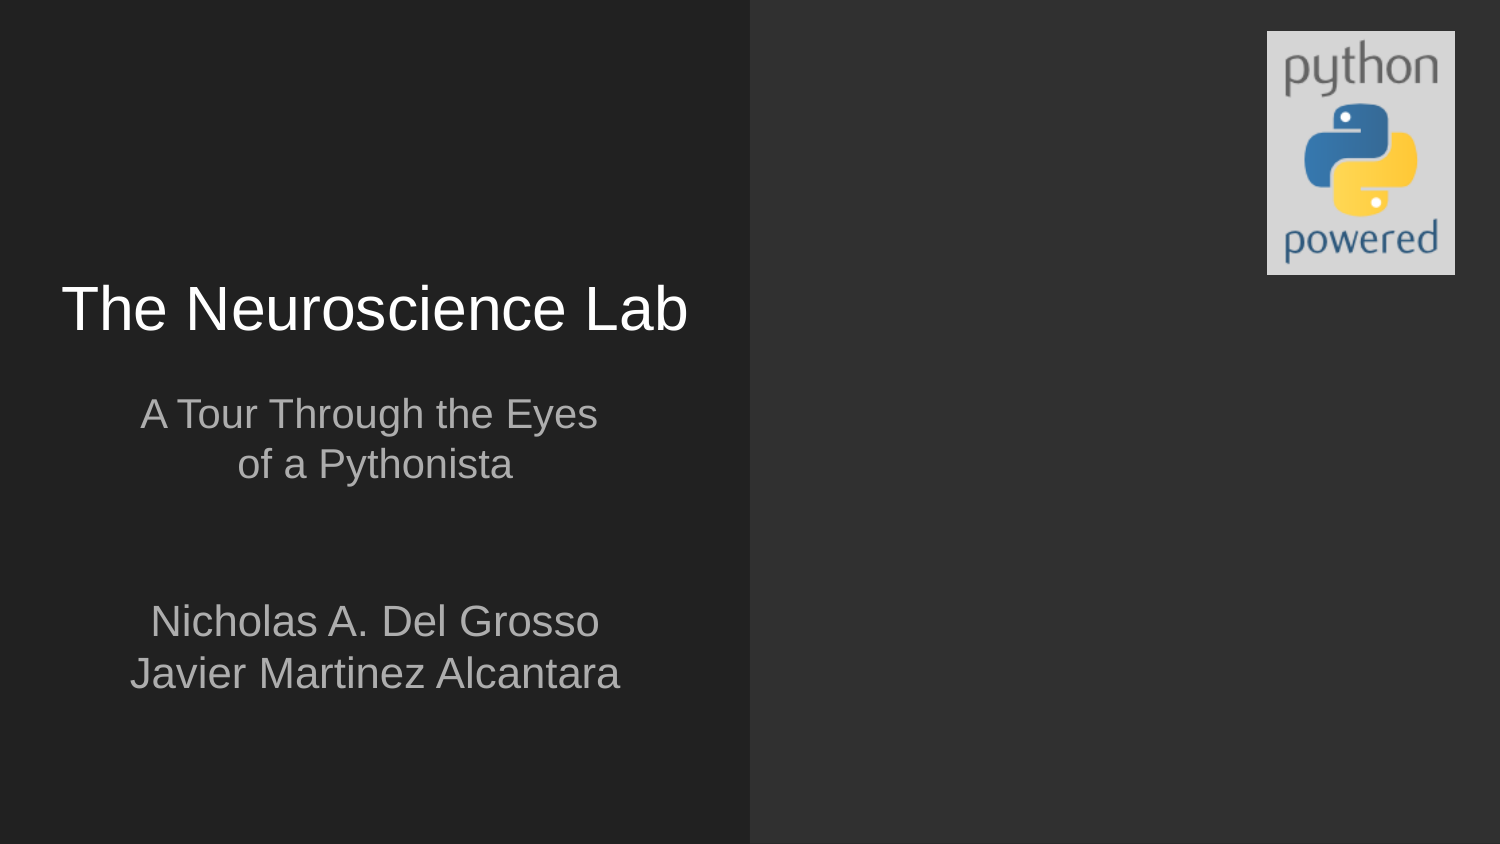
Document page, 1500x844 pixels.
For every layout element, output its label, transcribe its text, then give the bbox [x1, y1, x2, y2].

picture [1267, 31, 1455, 275]
title The Neuroscience Lab [9, 114, 742, 358]
subtitle A Tour Through the Eyes of a Pythonista Nicholas A. Del Grosso Javier Martinez Alcantara [43, 372, 708, 782]
